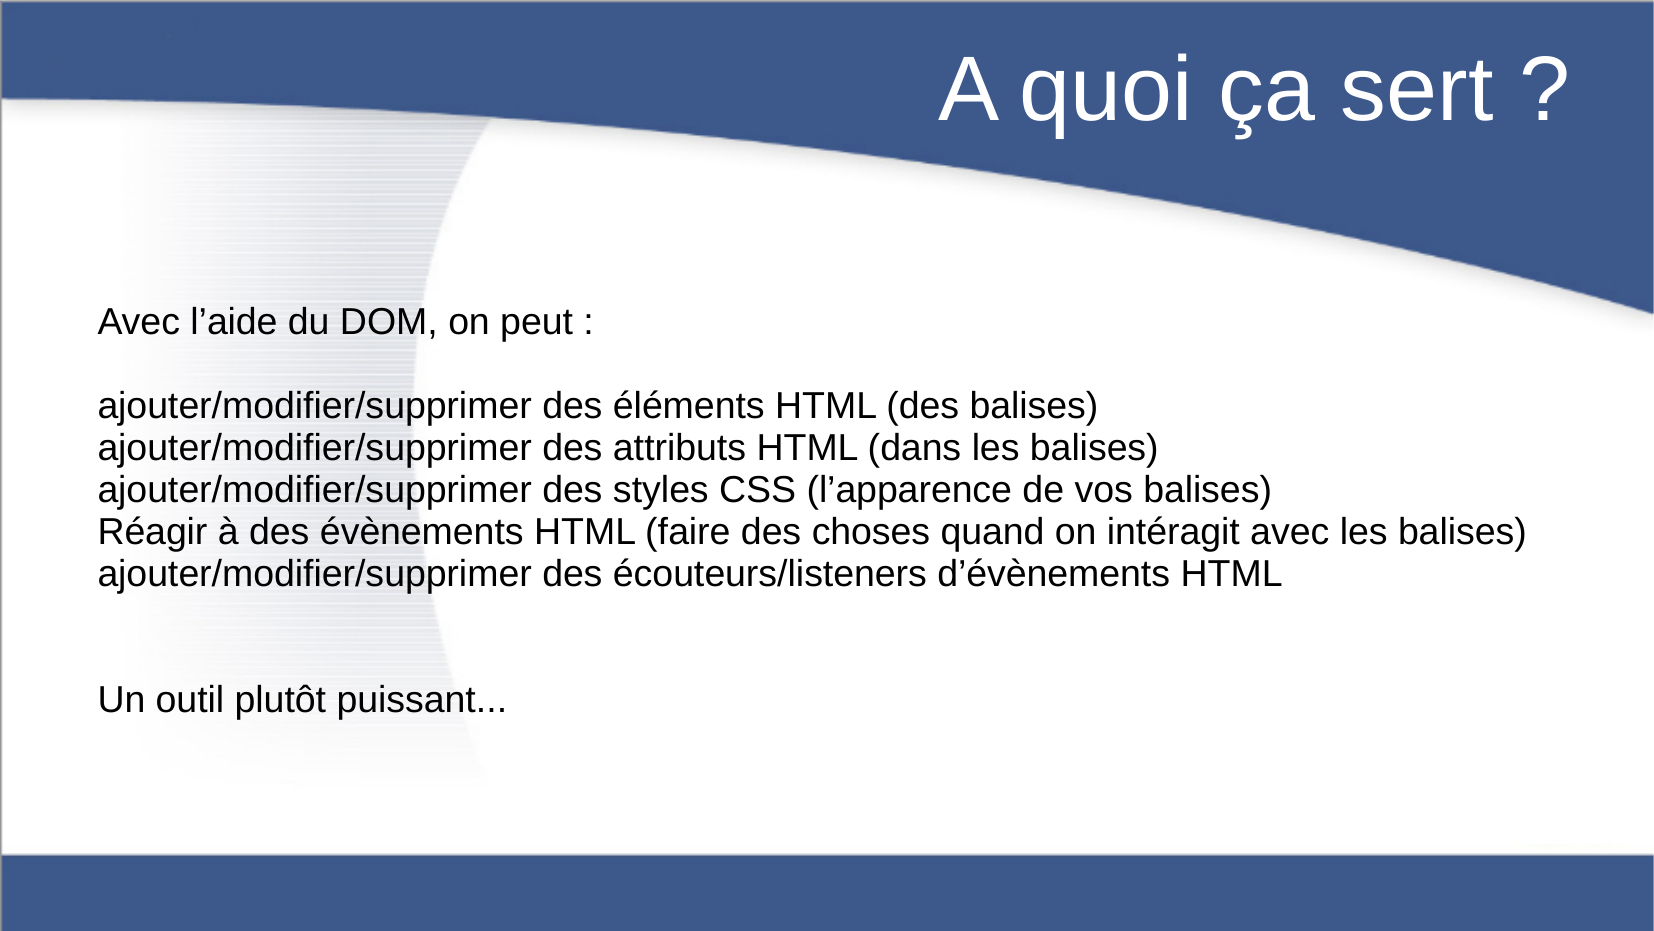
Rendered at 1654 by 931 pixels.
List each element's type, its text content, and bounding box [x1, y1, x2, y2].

title A quoi ça sert ? [82, 37, 1571, 193]
text_box Avec l’aide du DOM, on peut : ajouter/modifier/supprimer des éléments HTML (des balises) ajouter/modifier/supprimer des attributs HTML (dans les balises) ajouter/modifier/supprimer des styles CSS (l’apparence de vos balises) Réagir à des évènements HTML (faire des choses quand on intéragit avec les balises) ajouter/modifier/supprimer des écouteurs/listeners d’évènements HTML Un outil plutôt puissant... [82, 293, 1548, 745]
picture [0, 0, 1654, 931]
